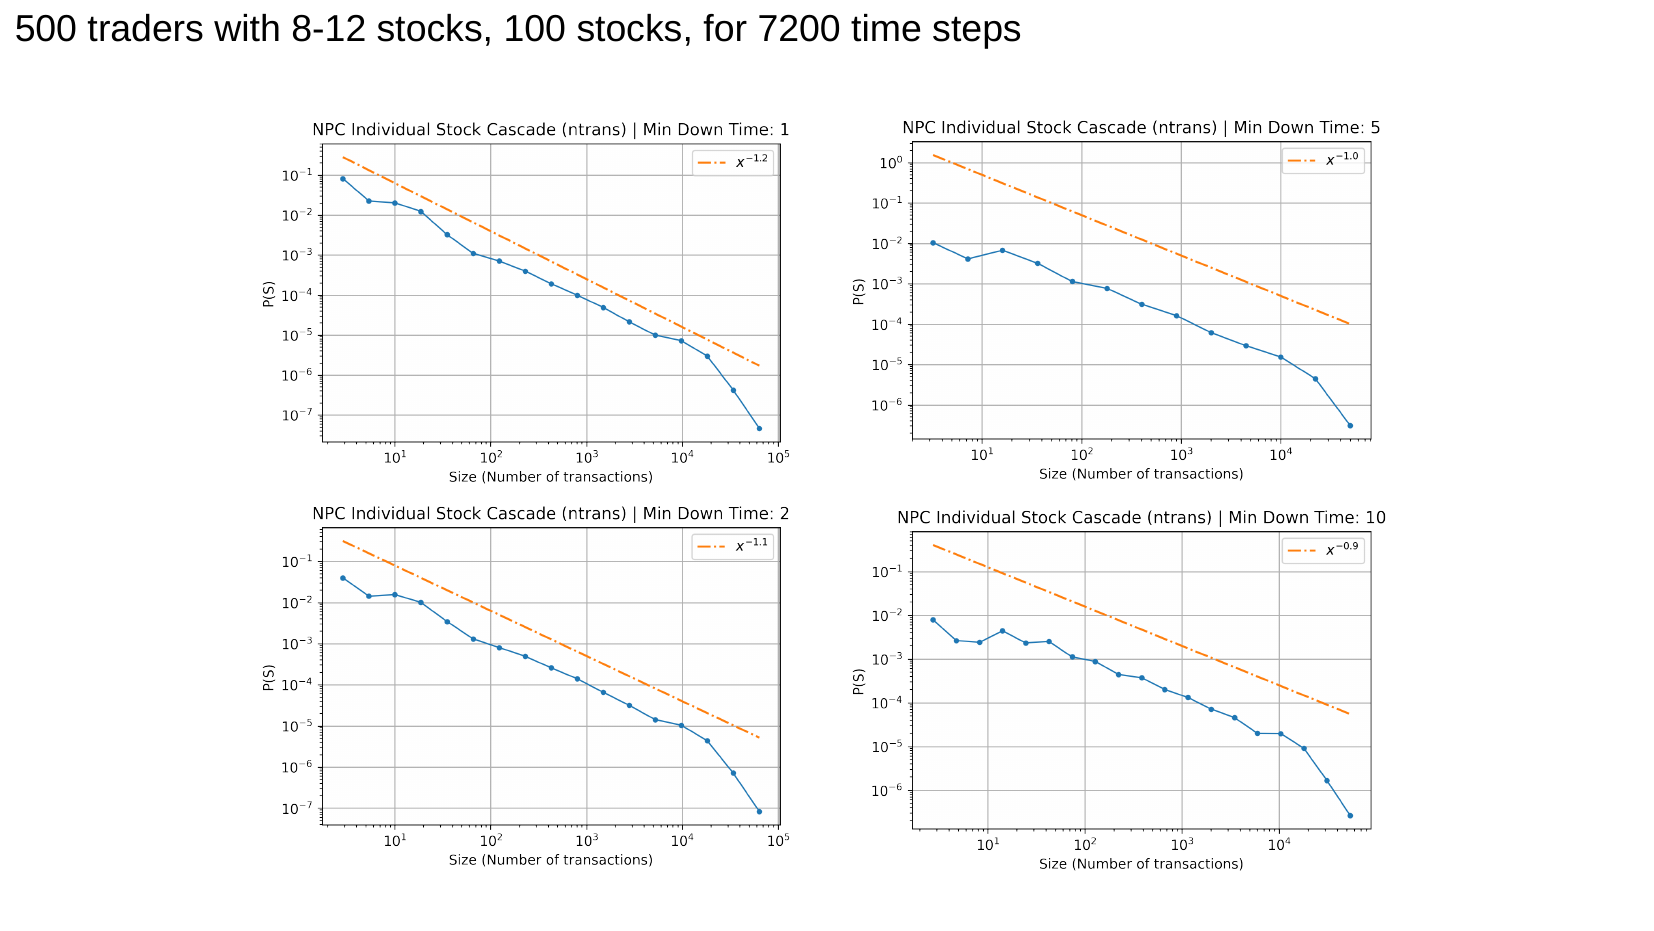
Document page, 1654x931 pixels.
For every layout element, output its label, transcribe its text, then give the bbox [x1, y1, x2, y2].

picture [248, 94, 1430, 878]
text_box 500 traders with 8-12 stocks, 100 stocks, for 7200 time steps [0, 0, 1038, 57]
